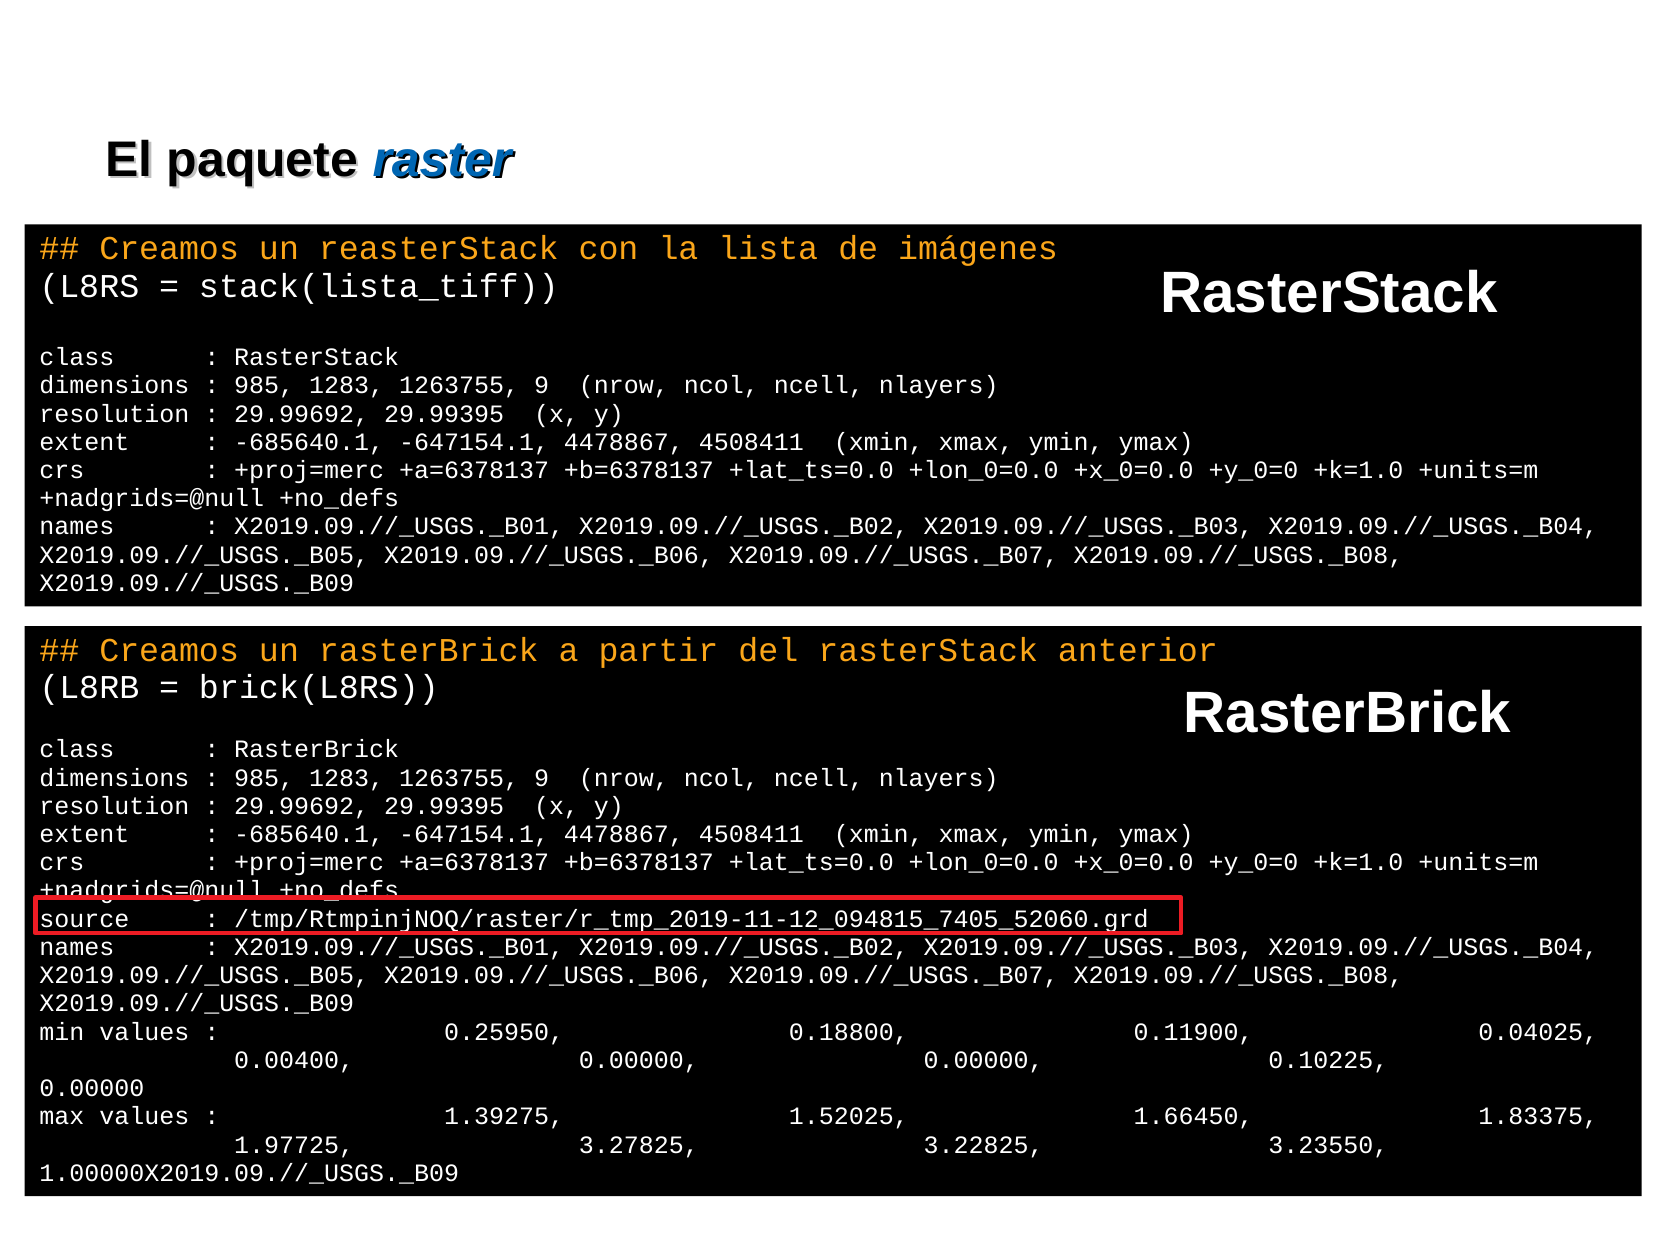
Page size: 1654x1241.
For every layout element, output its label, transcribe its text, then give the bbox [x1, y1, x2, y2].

text_box ## Creamos un reasterStack con la lista de imágenes (L8RS = stack(lista_tiff)) class : RasterStack dimensions : 985, 1283, 1263755, 9 (nrow, ncol, ncell, nlayers) resolution : 29.99692, 29.99395 (x, y) extent : -685640.1, -647154.1, 4478867, 4508411 (xmin, xmax, ymin, ymax) crs : +proj=merc +a=6378137 +b=6378137 +lat_ts=0.0 +lon_0=0.0 +x_0=0.0 +y_0=0 +k=1.0 +units=m +nadgrids=@null +no_defs names : X2019.09.//_USGS._B01, X2019.09.//_USGS._B02, X2019.09.//_USGS._B03, X2019.09.//_USGS._B04, X2019.09.//_USGS._B05, X2019.09.//_USGS._B06, X2019.09.//_USGS._B07, X2019.09.//_USGS._B08, X2019.09.//_USGS._B09 [24, 224, 1642, 607]
text_box El paquete raster [90, 124, 685, 204]
text_box RasterStack [1145, 252, 1607, 343]
text_box RasterBrick [1169, 672, 1630, 762]
text_box ## Creamos un rasterBrick a partir del rasterStack anterior (L8RB = brick(L8RS)) class : RasterBrick dimensions : 985, 1283, 1263755, 9 (nrow, ncol, ncell, nlayers) resolution : 29.99692, 29.99395 (x, y) extent : -685640.1, -647154.1, 4478867, 4508411 (xmin, xmax, ymin, ymax) crs : +proj=merc +a=6378137 +b=6378137 +lat_ts=0.0 +lon_0=0.0 +x_0=0.0 +y_0=0 +k=1.0 +units=m +nadgrids=@null +no_defs source : /tmp/RtmpinjNOQ/raster/r_tmp_2019-11-12_094815_7405_52060.grd names : X2019.09.//_USGS._B01, X2019.09.//_USGS._B02, X2019.09.//_USGS._B03, X2019.09.//_USGS._B04, X2019.09.//_USGS._B05, X2019.09.//_USGS._B06, X2019.09.//_USGS._B07, X2019.09.//_USGS._B08, X2019.09.//_USGS._B09 min values : 0.25950, 0.18800, 0.11900, 0.04025, 0.00400, 0.00000, 0.00000, 0.10225, 0.00000 max values : 1.39275, 1.52025, 1.66450, 1.83375, 1.97725, 3.27825, 3.22825, 3.23550, 1.00000X2019.09.//_USGS._B09 [24, 626, 1642, 1197]
